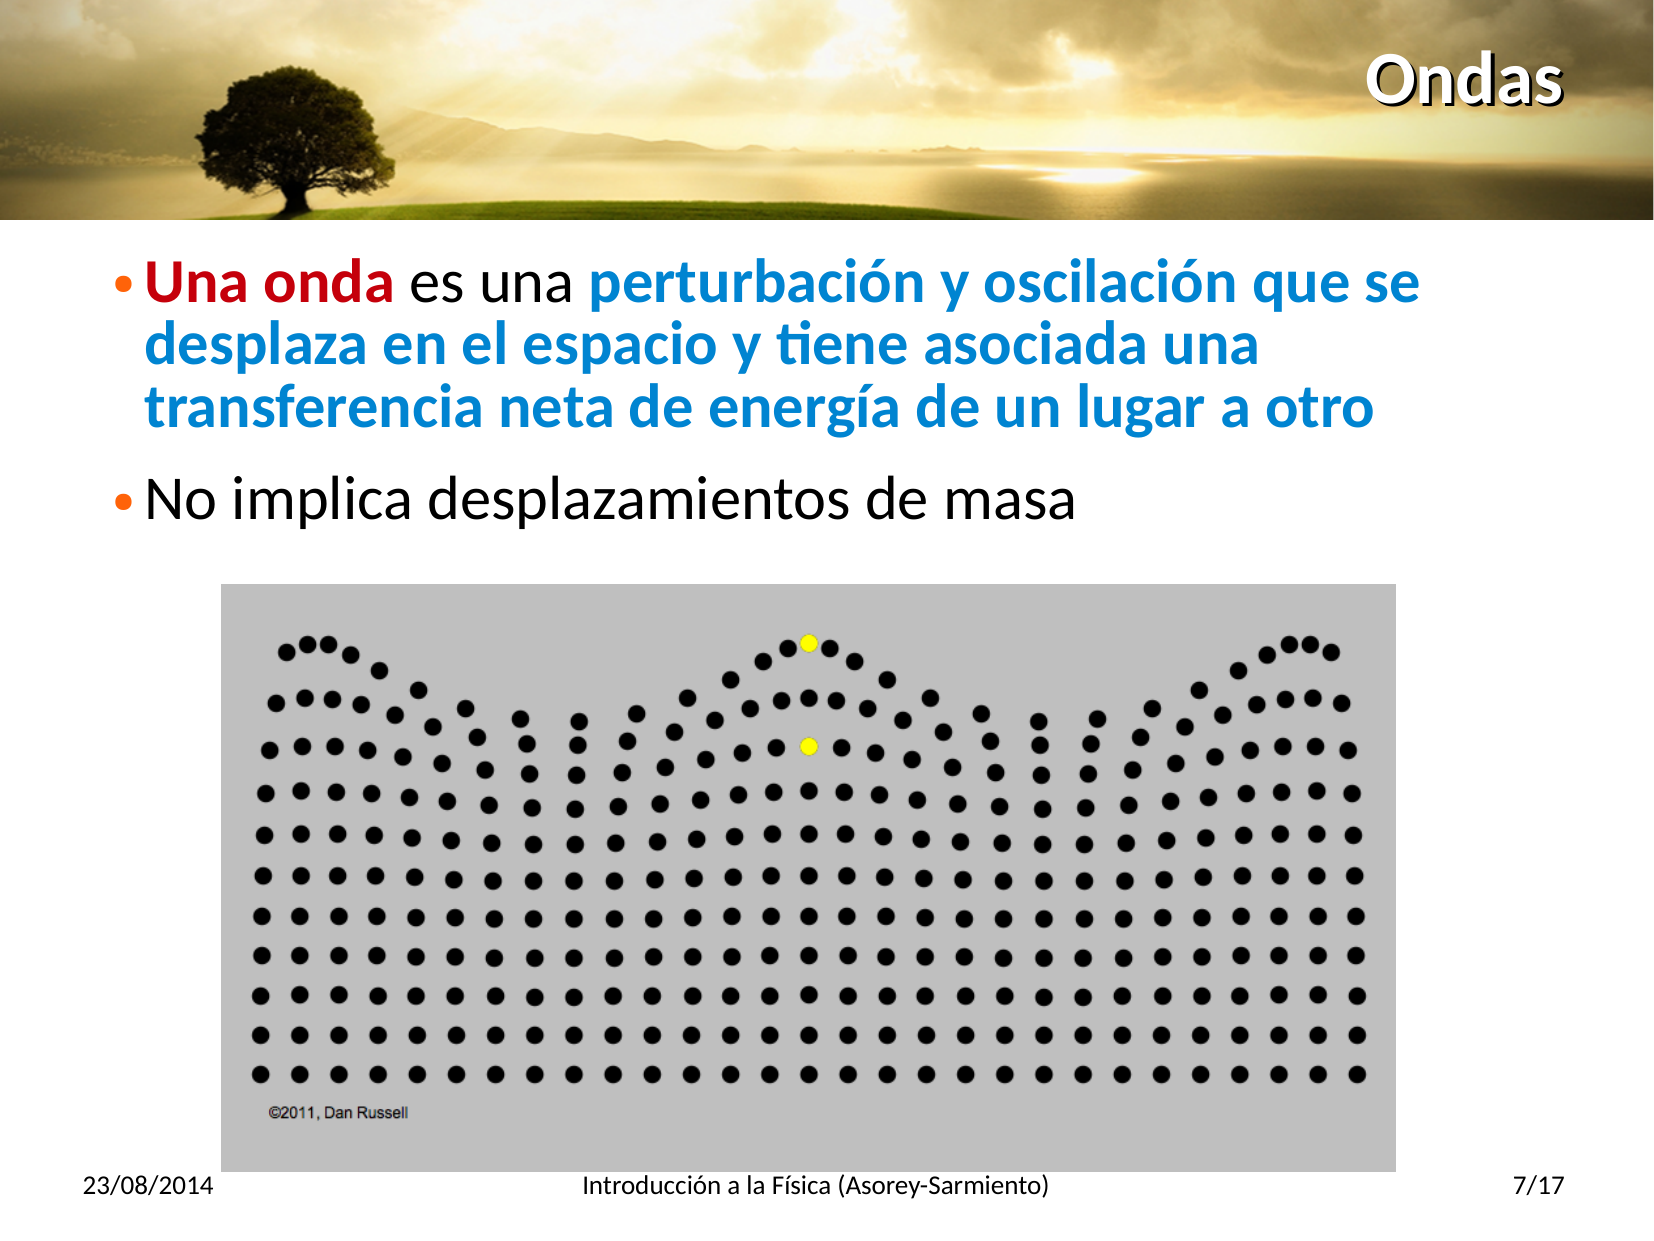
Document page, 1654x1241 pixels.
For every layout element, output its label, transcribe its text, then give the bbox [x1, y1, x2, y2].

picture [221, 584, 1396, 1172]
picture [0, 0, 1654, 220]
list Una onda es una perturbación y oscilación que se desplaza en el espacio y tiene asociada una transferencia neta de energía de un lugar a otro No implica desplazamientos de masa [82, 255, 1571, 685]
title Ondas [75, 19, 1564, 151]
